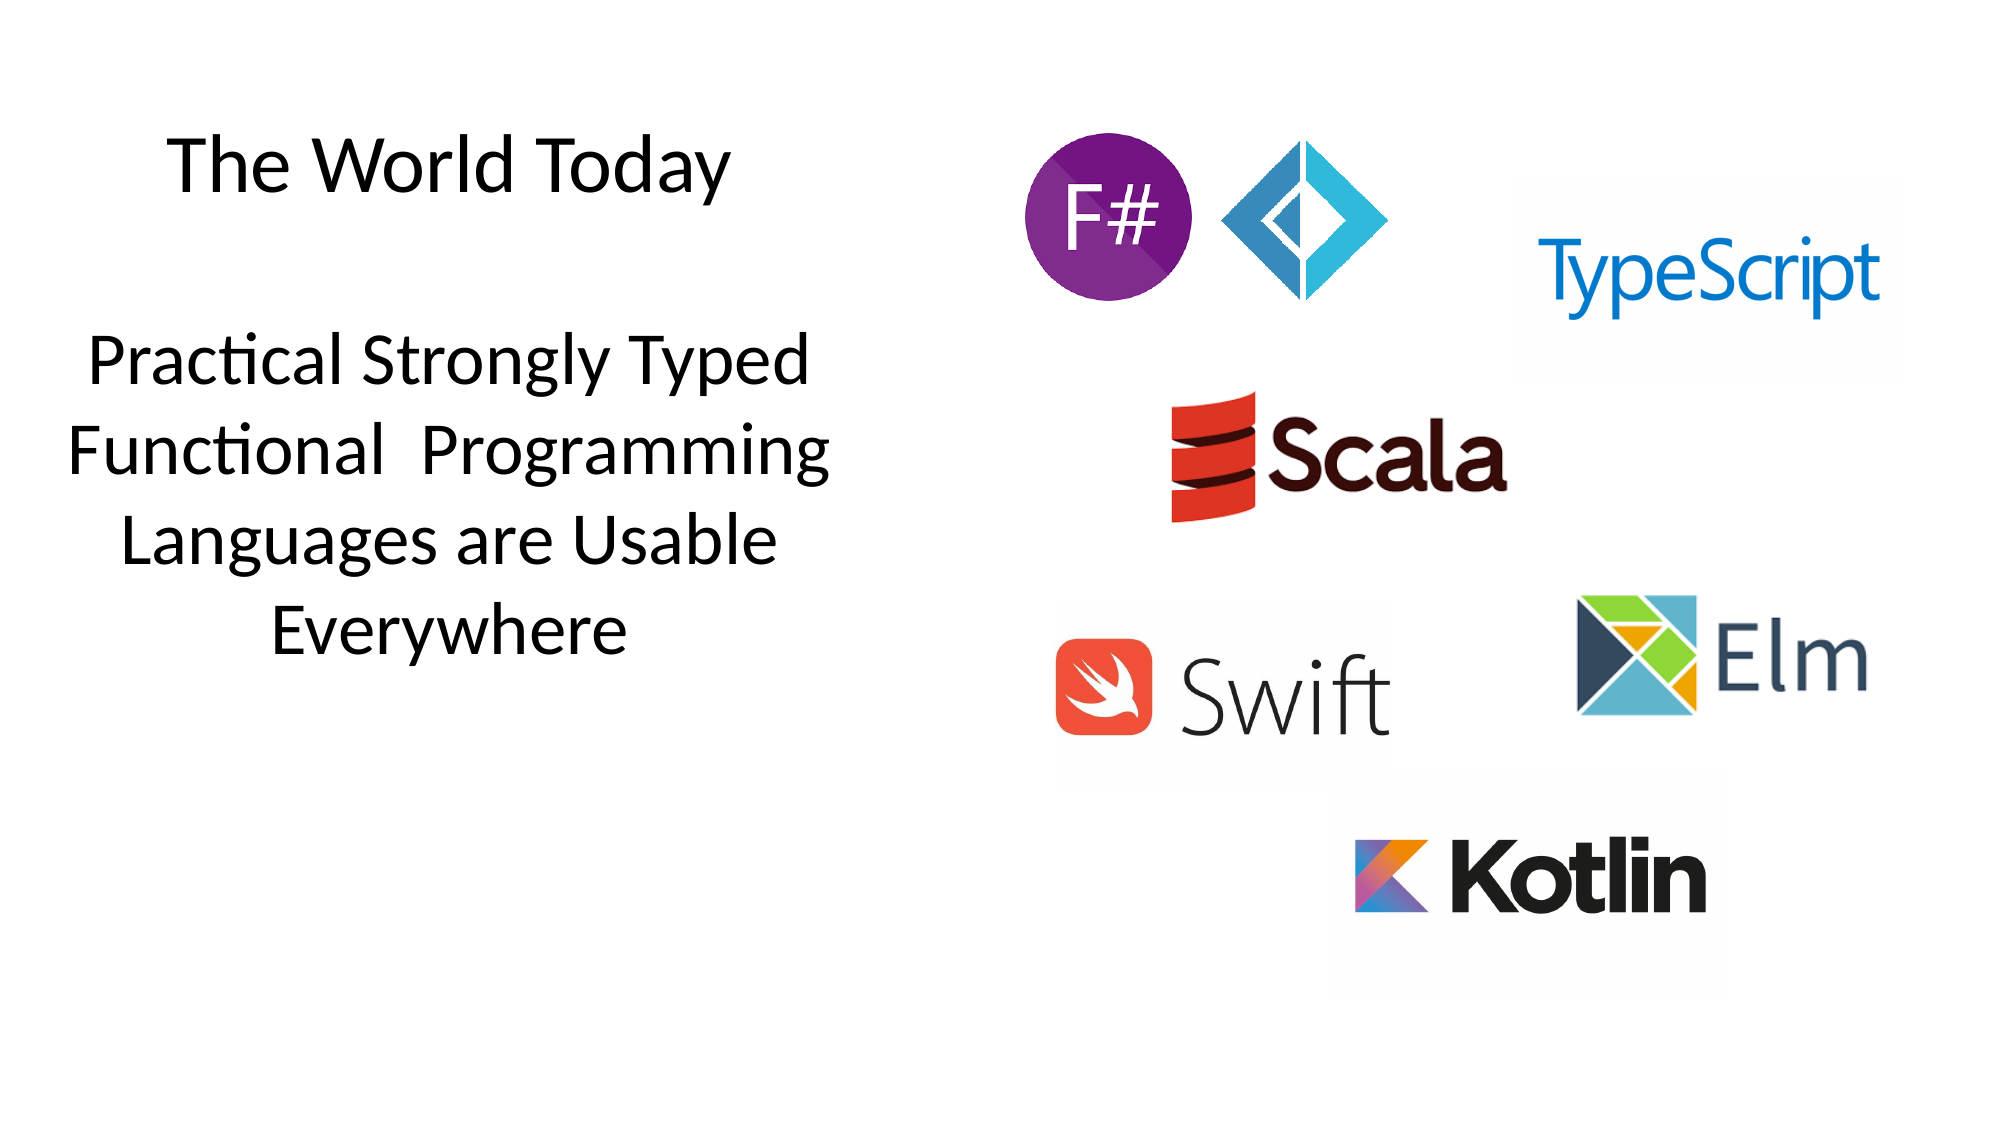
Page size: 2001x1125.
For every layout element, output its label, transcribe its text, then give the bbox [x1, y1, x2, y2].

text_box The World Today Practical Strongly Typed Functional Programming Languages are Usable Everywhere [41, 102, 859, 683]
picture [1025, 133, 1402, 310]
picture [1153, 175, 1905, 549]
picture [1054, 508, 1870, 997]
